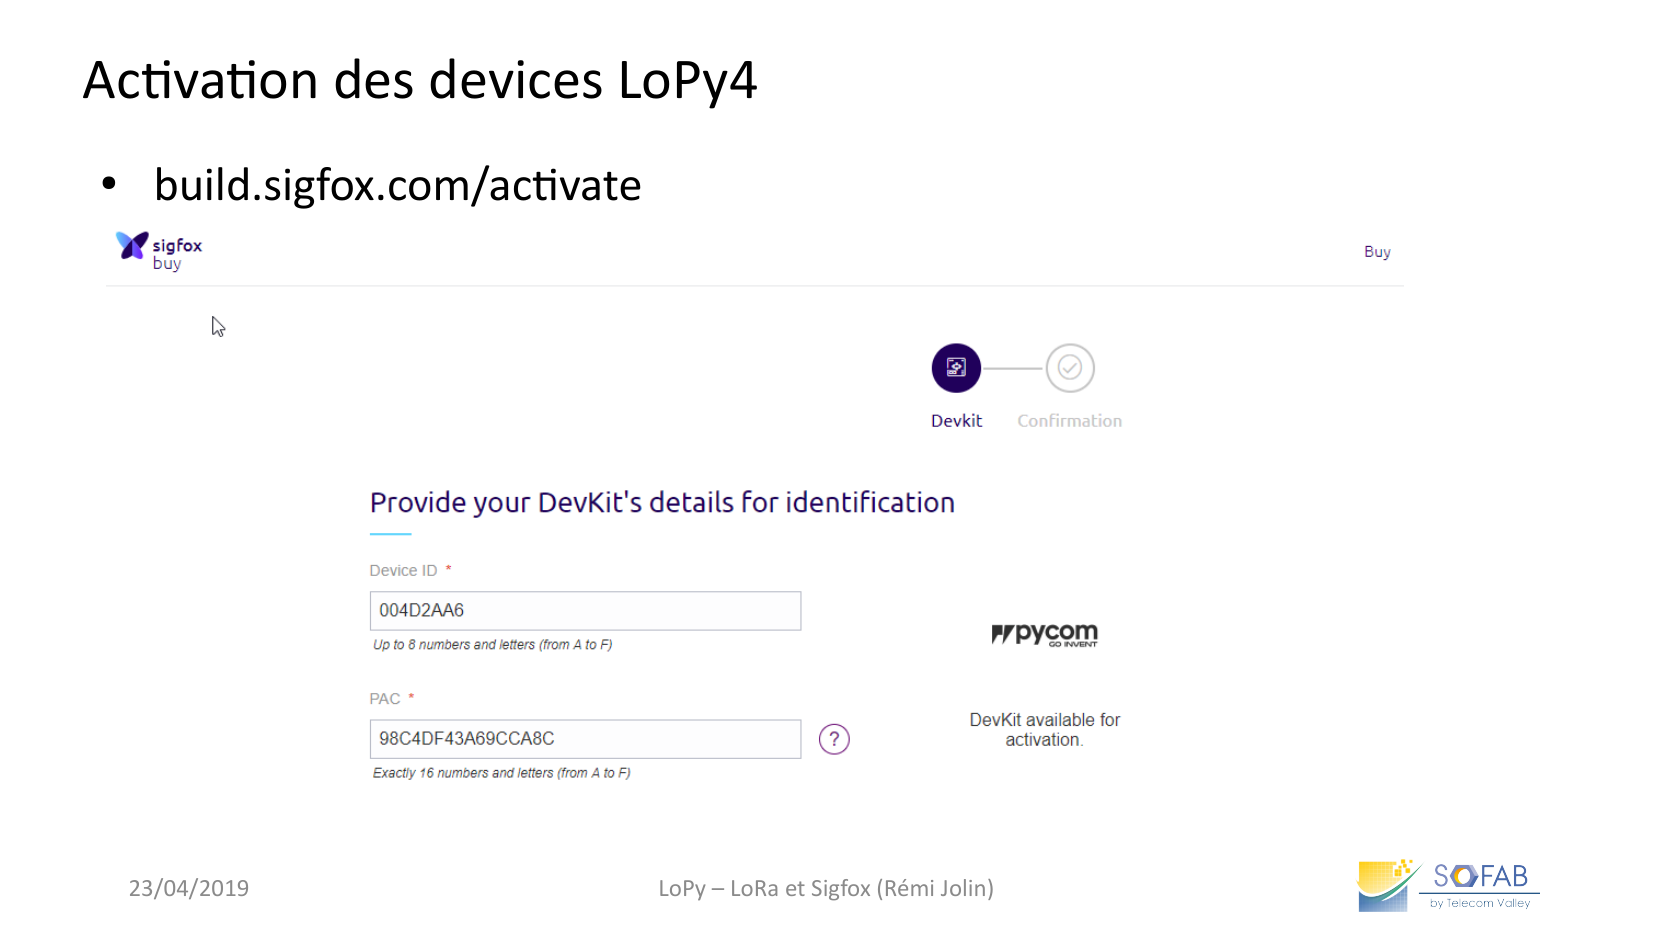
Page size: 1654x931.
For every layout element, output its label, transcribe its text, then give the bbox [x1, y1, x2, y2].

title Activation des devices LoPy4 [82, 37, 1571, 130]
picture [1355, 859, 1540, 912]
list build.sigfox.com/activate [82, 165, 1571, 757]
picture [106, 224, 1404, 839]
